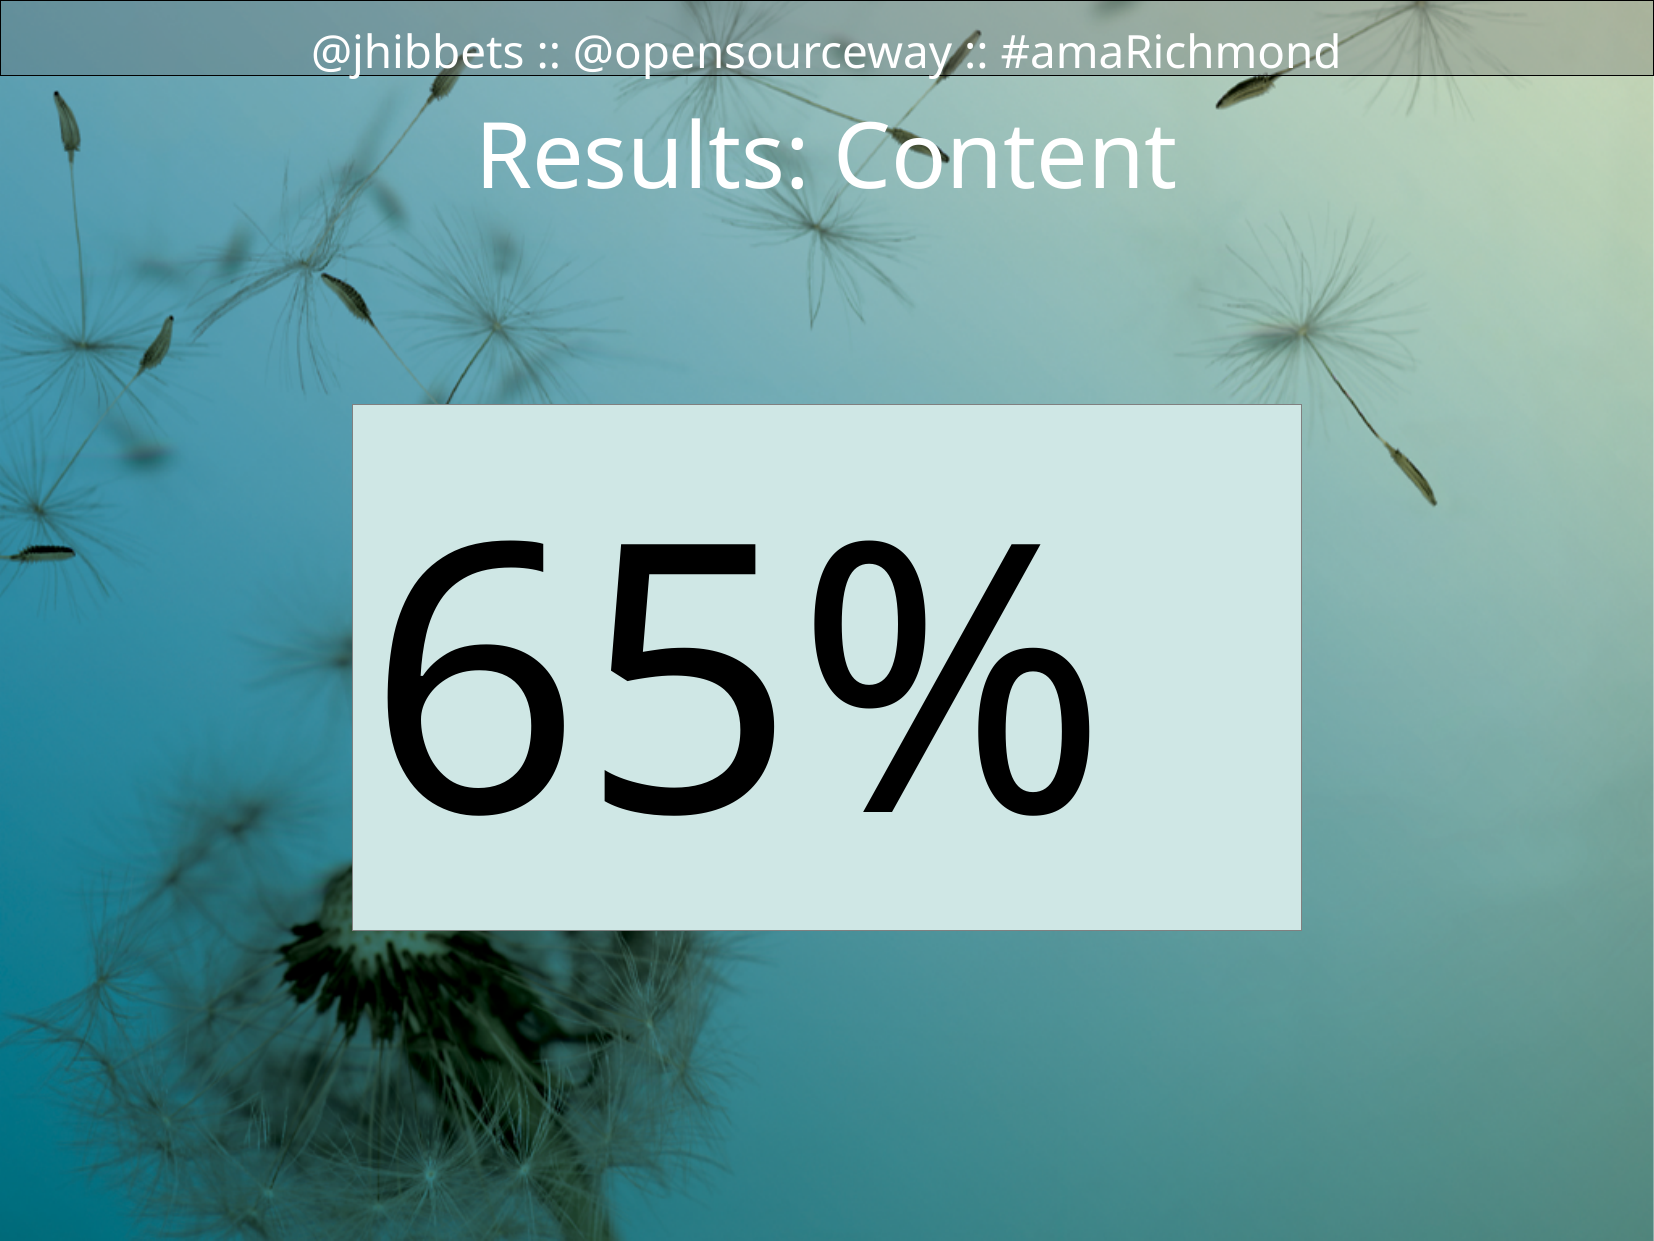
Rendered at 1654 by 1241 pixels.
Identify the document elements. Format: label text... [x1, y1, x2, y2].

title Results: Content [82, 49, 1571, 257]
picture [0, 76, 1654, 1241]
text_box 65% [352, 404, 1302, 795]
